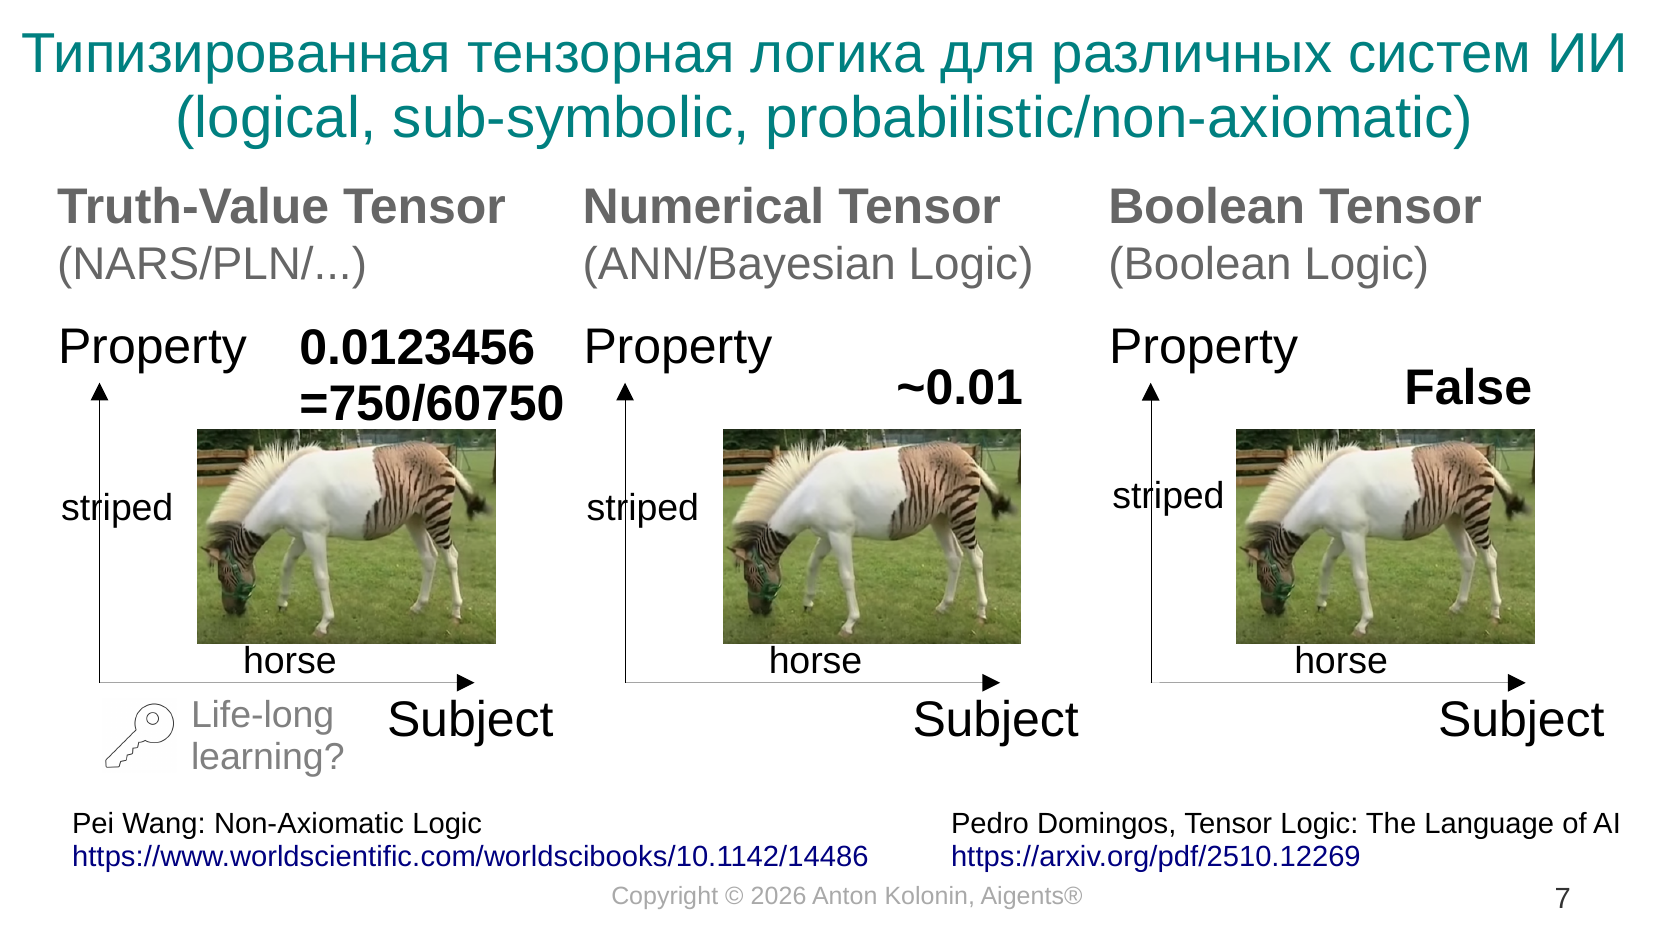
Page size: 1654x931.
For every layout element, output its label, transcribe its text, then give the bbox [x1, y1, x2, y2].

text_box striped [1097, 467, 1236, 525]
picture [102, 698, 176, 773]
text_box Pei Wang: Non-Axiomatic Logic https://www.worldscientific.com/worldscibooks/10.1142/14486 [57, 799, 883, 880]
text_box horse [228, 644, 370, 689]
picture [1236, 429, 1535, 644]
text_box striped [46, 479, 197, 537]
text_box False [1389, 351, 1575, 423]
text_box Subject [372, 684, 569, 755]
picture [197, 429, 496, 644]
text_box Типизированная тензорная логика для различных систем ИИ (logical, sub-symbolic, probabilistic/non-axiomatic) [0, 3, 1653, 168]
text_box striped [571, 479, 723, 537]
text_box ~0.01 [881, 351, 1038, 423]
text_box 0.0123456 =750/60750 [284, 311, 580, 439]
text_box Property [43, 311, 262, 382]
text_box horse [1279, 644, 1421, 689]
text_box Boolean Tensor (Boolean Logic) [1093, 166, 1498, 289]
text_box horse [753, 644, 896, 689]
text_box Subject [897, 684, 1095, 755]
text_box Life-long learning? [176, 685, 363, 785]
text_box Property [580, 311, 788, 382]
text_box Pedro Domingos, Tensor Logic: The Language of AI https://arxiv.org/pdf/2510.12269 [936, 799, 1654, 913]
text_box Subject [1423, 684, 1620, 755]
text_box Truth-Value Tensor (NARS/PLN/...) [42, 166, 522, 289]
text_box Property [1094, 311, 1314, 382]
text_box Numerical Tensor (ANN/Bayesian Logic) [567, 166, 1048, 289]
picture [723, 429, 1021, 644]
